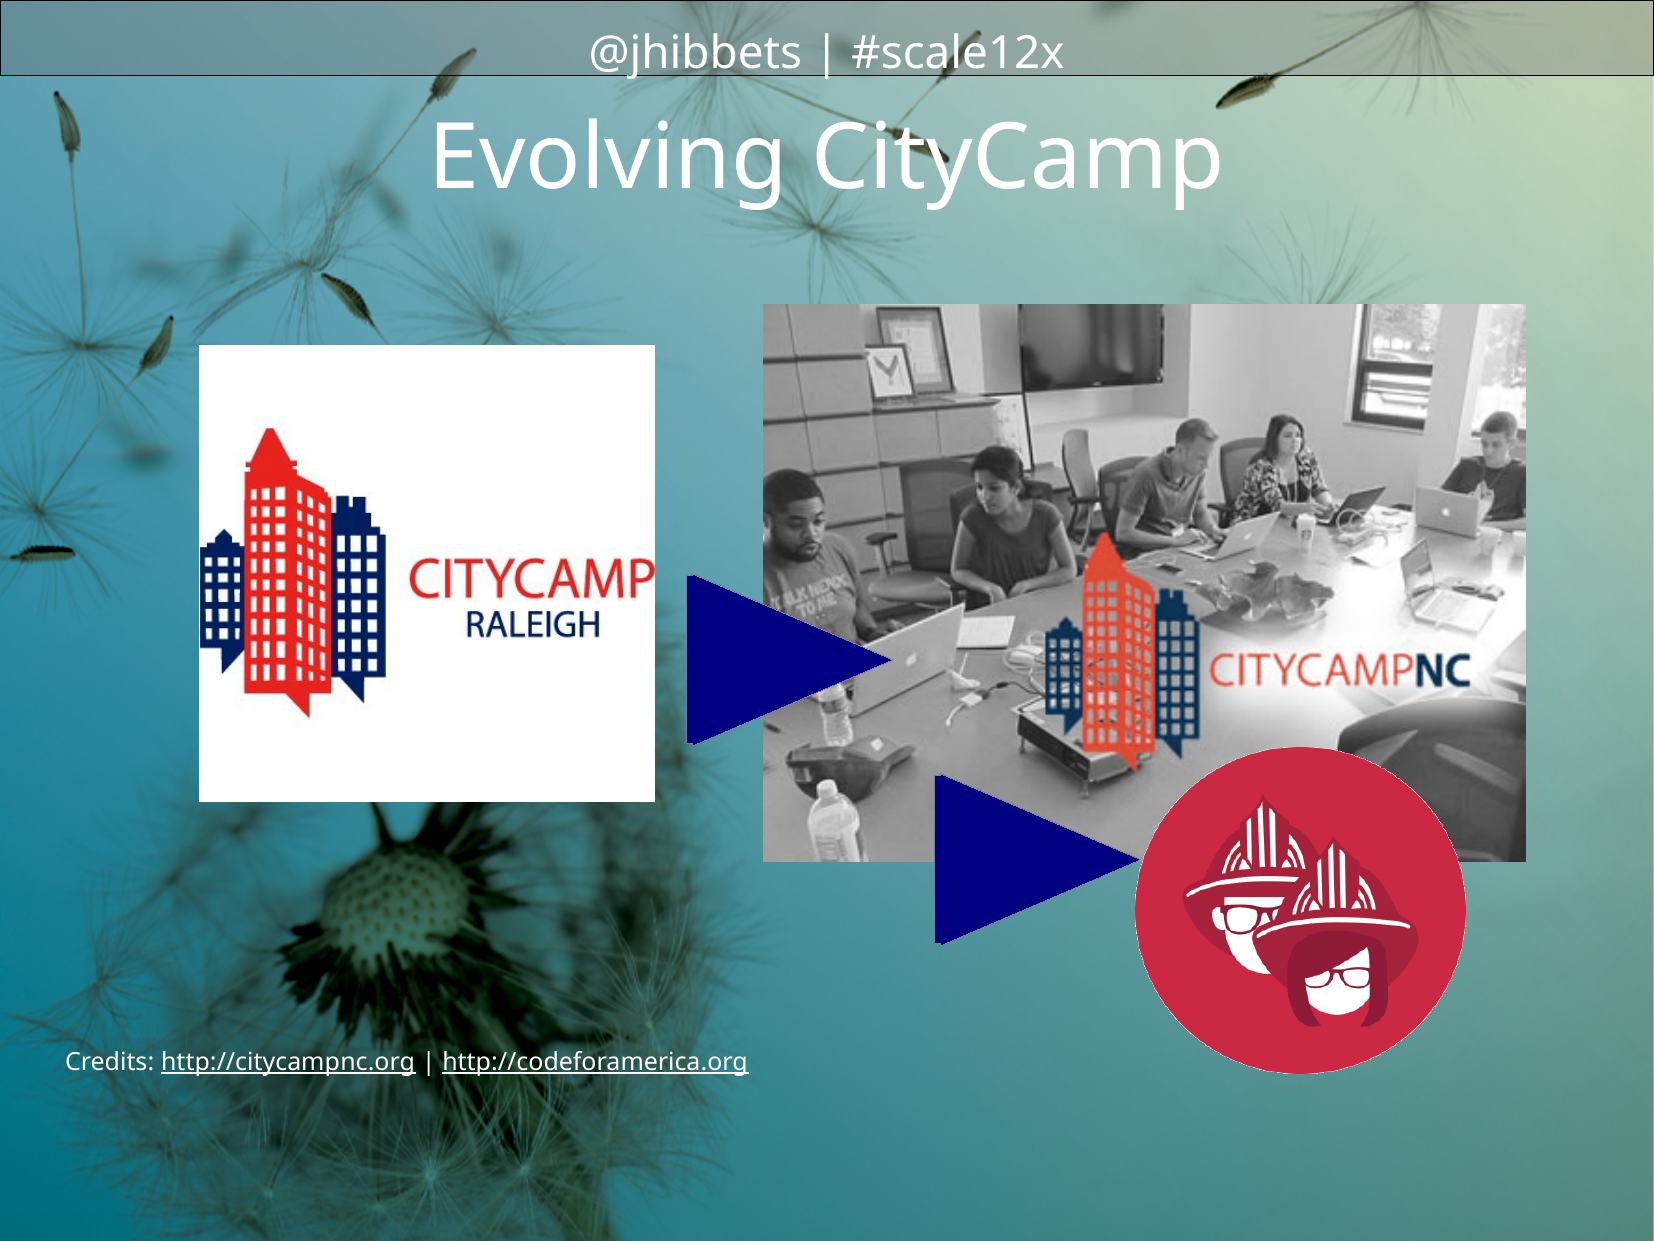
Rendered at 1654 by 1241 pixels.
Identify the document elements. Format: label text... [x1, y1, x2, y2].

text_box Credits: http://citycampnc.org | http://codeforamerica.org [50, 1037, 808, 1087]
text_box [934, 773, 1141, 946]
text_box [686, 573, 893, 746]
picture [0, 76, 1654, 1241]
title Evolving CityCamp [82, 49, 1571, 257]
